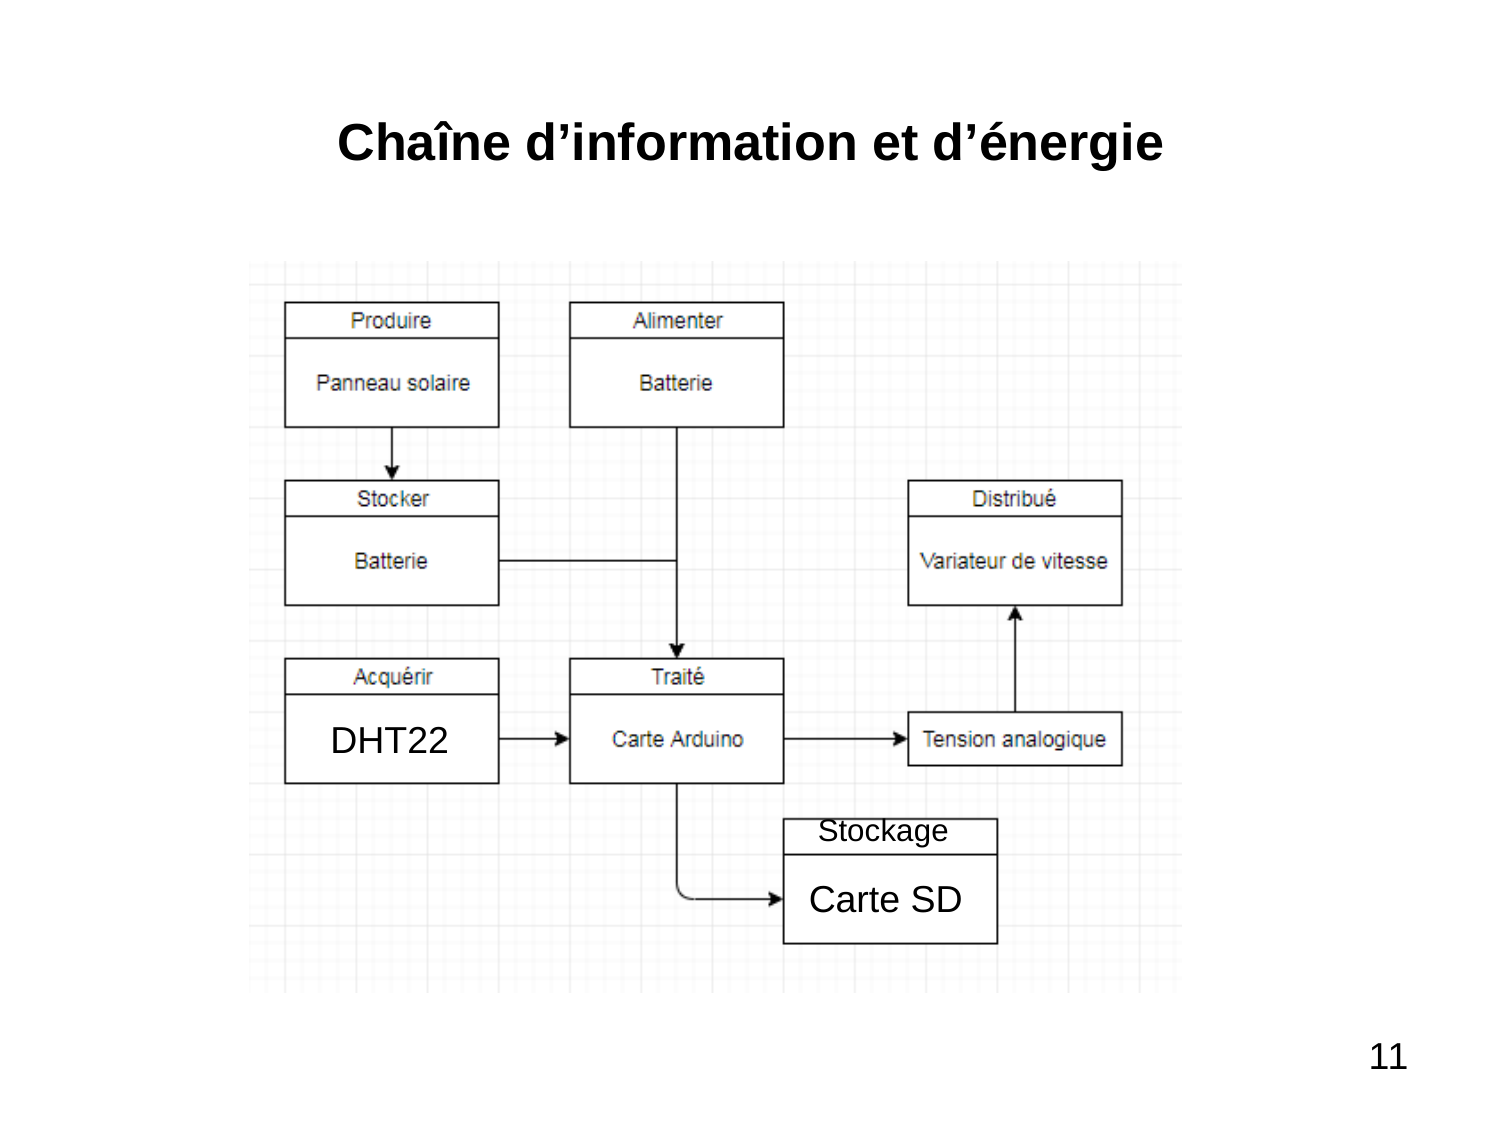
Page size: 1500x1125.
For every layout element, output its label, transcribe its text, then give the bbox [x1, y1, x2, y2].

text_box Chaîne d’information et d’énergie [1, 100, 1500, 179]
picture [249, 261, 1182, 993]
text_box Stockage [803, 803, 993, 856]
text_box Carte SD [826, 874, 945, 922]
text_box DHT22 [318, 708, 461, 768]
